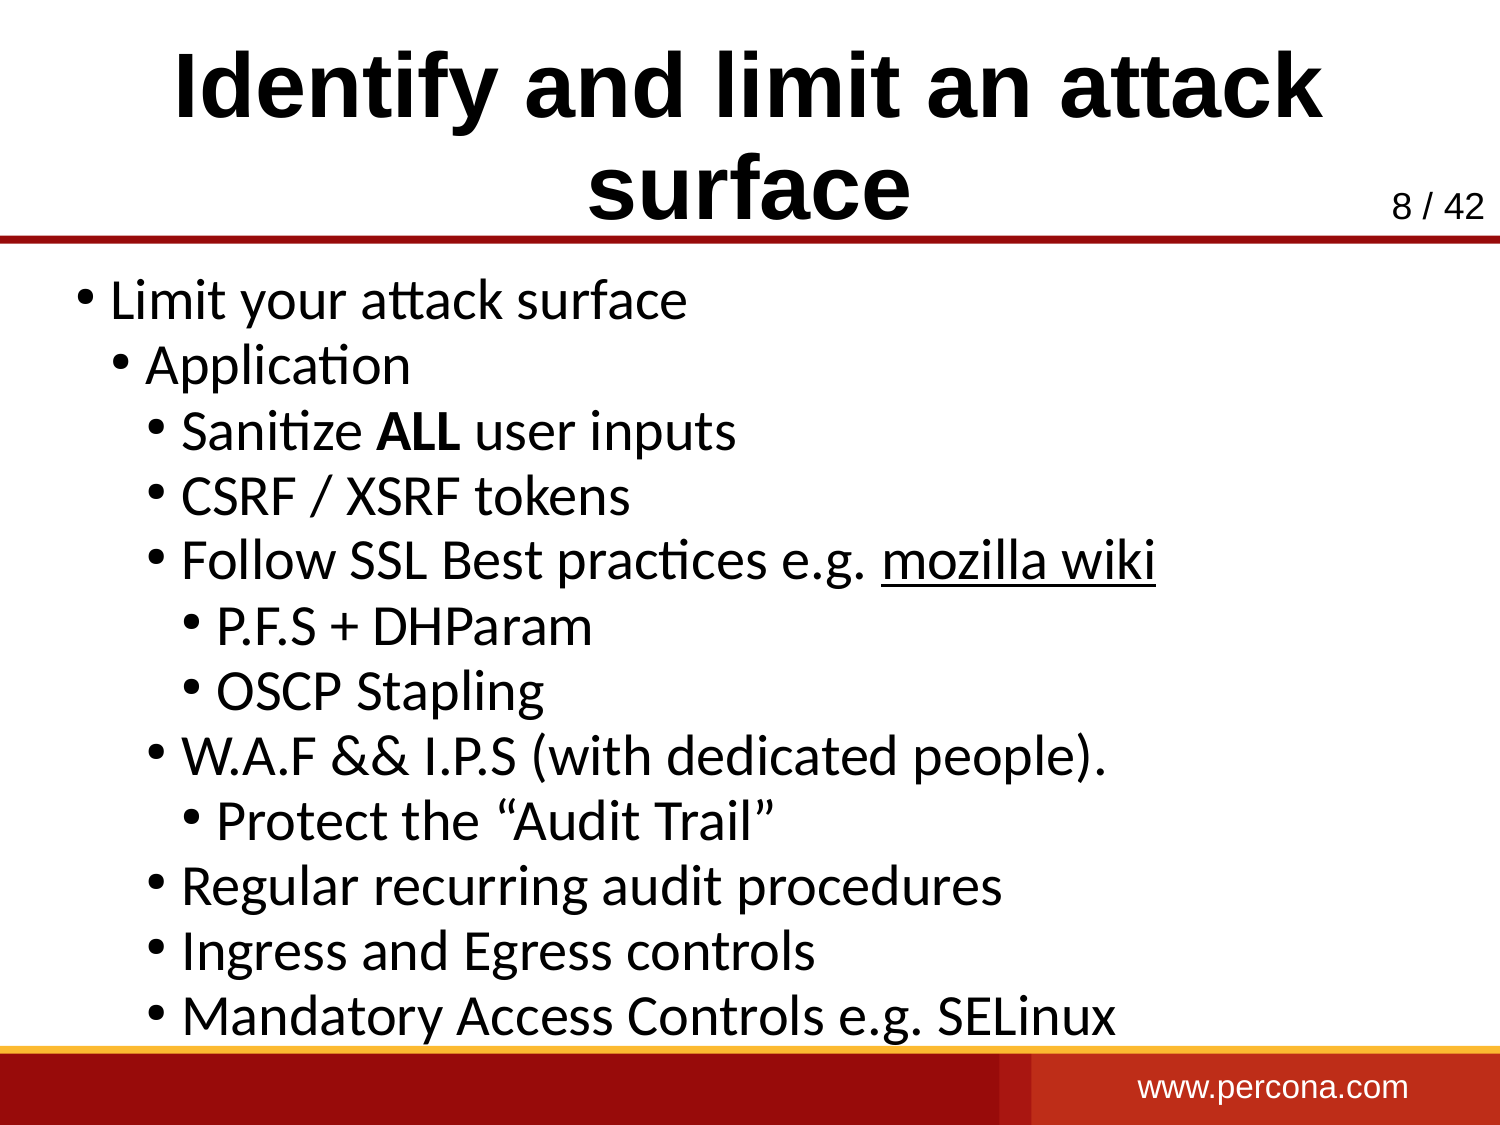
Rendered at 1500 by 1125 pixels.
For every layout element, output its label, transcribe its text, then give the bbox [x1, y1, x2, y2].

text_box Limit your attack surface Application Sanitize ALL user inputs CSRF / XSRF tokens Follow SSL Best practices e.g. mozilla wiki P.F.S + DHParam OSCP Stapling W.A.F && I.P.S (with dedicated people). Protect the “Audit Trail” Regular recurring audit procedures Ingress and Egress controls Mandatory Access Controls e.g. SELinux [74, 263, 1425, 1006]
text_box Identify and limit an attack surface [74, 44, 1425, 232]
